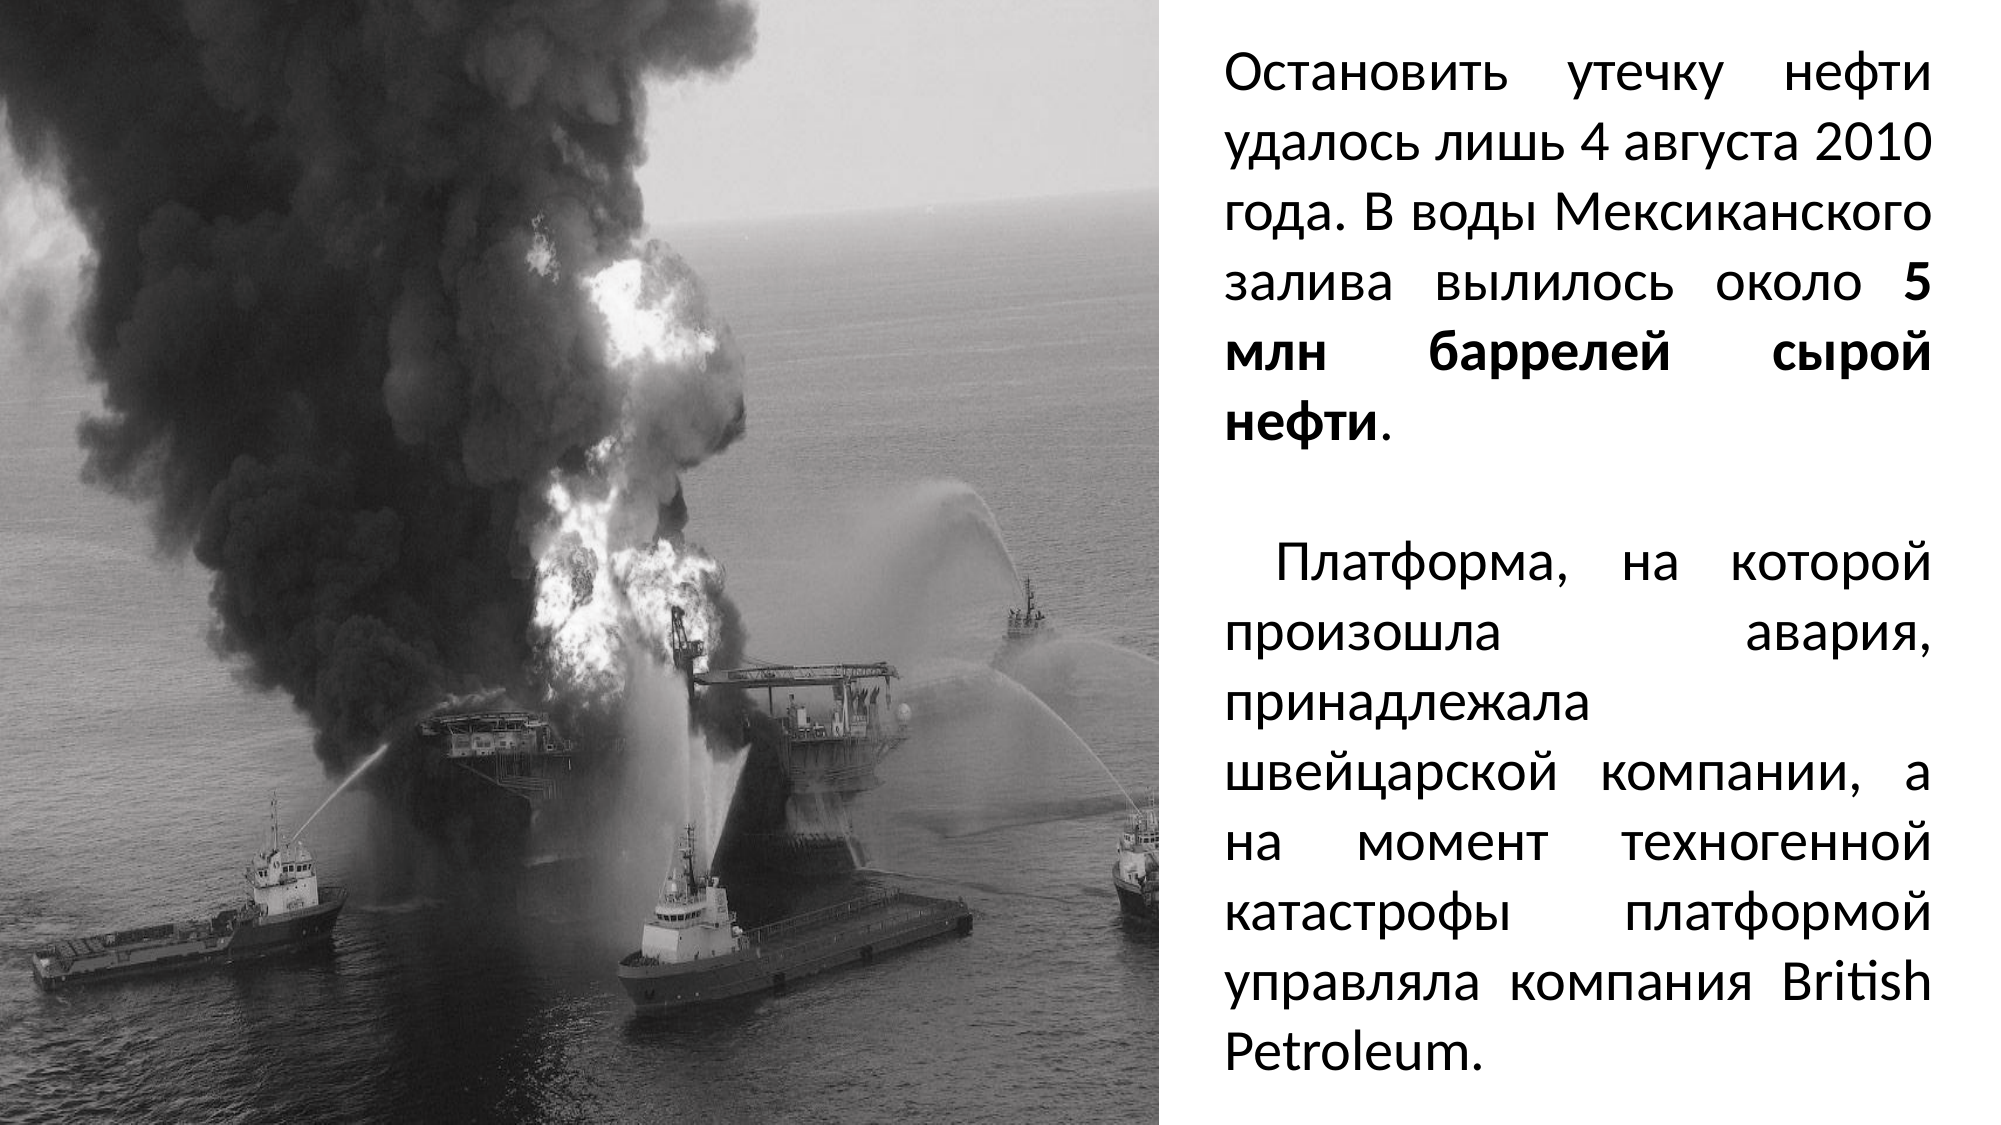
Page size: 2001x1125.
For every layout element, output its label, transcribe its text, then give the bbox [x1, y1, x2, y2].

text_box Остановить утечку нефти удалось лишь 4 августа 2010 года. В воды Мексиканского залива вылилось около 5 млн баррелей сырой нефти. Платформа, на которой произошла авария, принадлежала швейцарской компании, а на момент техногенной катастрофы платформой управляла компания Вritish Petroleum. [1209, 24, 1949, 1090]
picture [0, 0, 1159, 1125]
